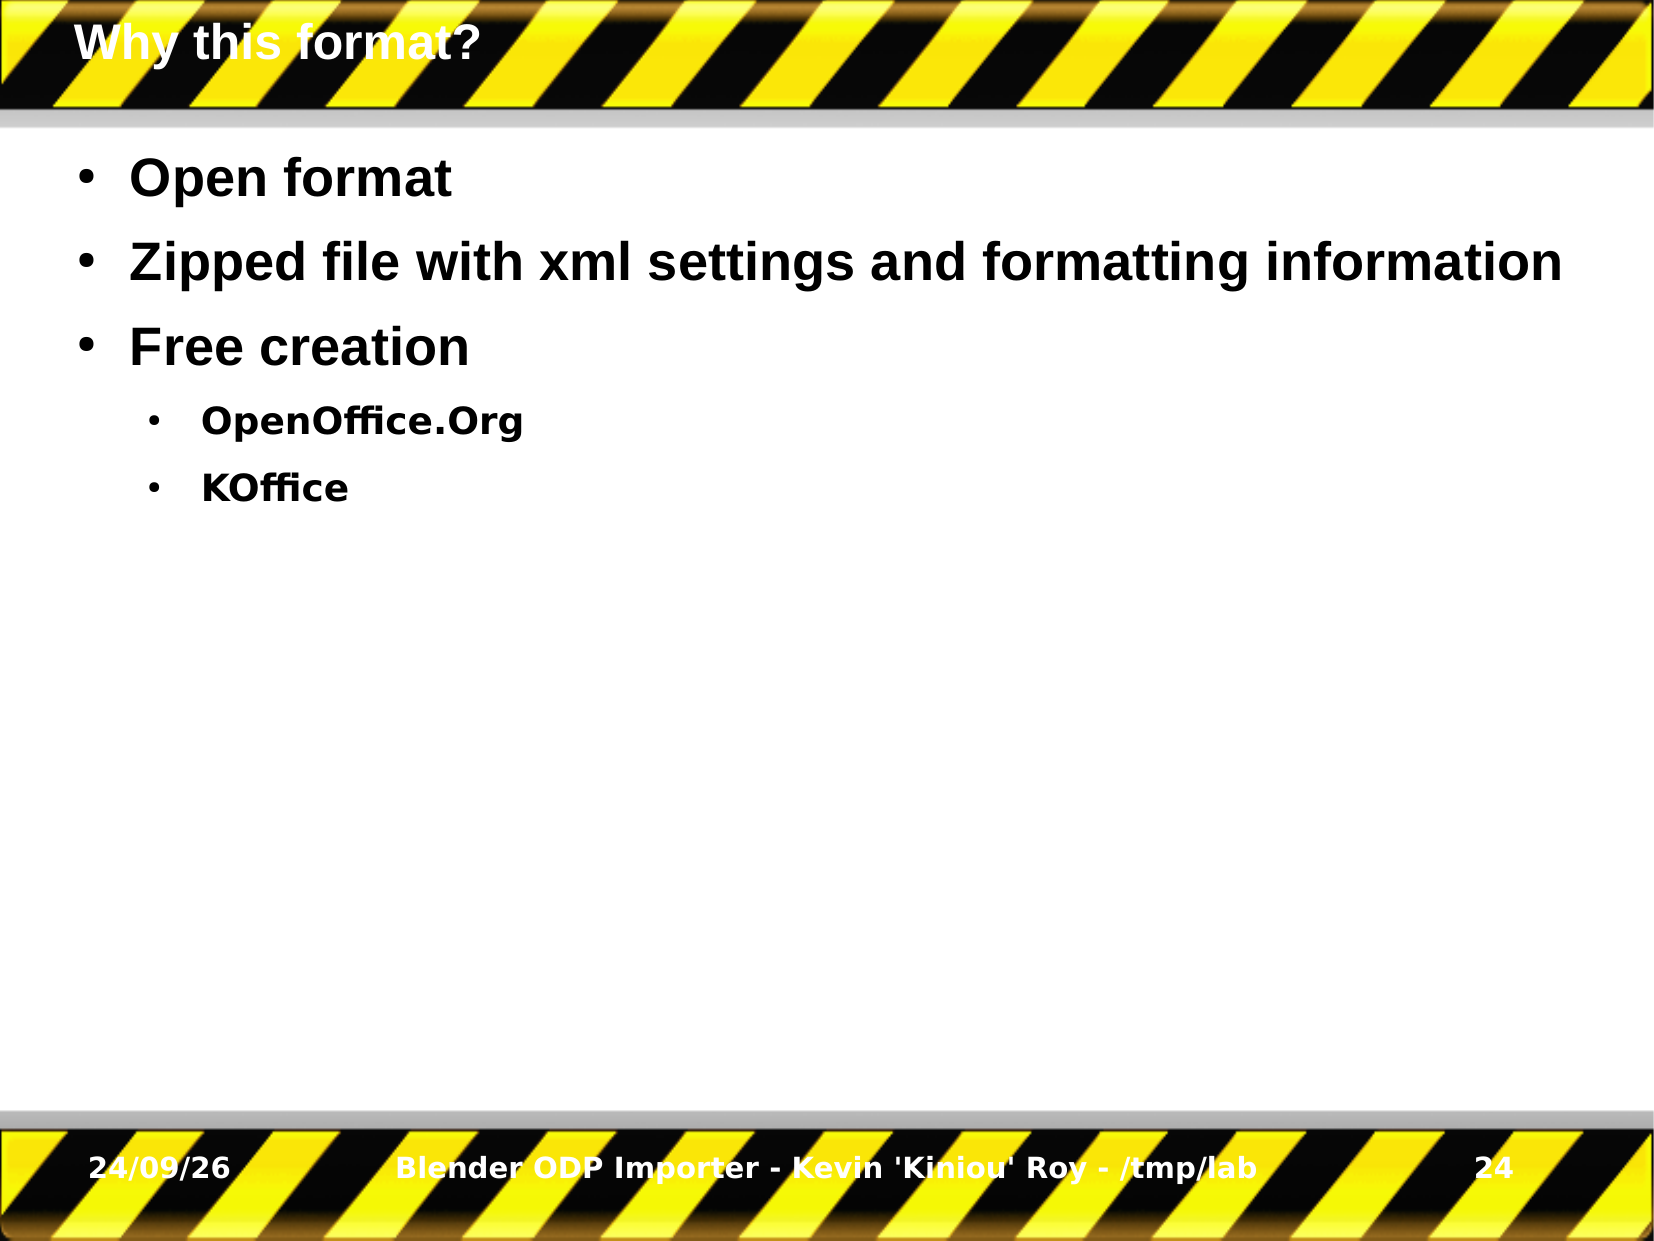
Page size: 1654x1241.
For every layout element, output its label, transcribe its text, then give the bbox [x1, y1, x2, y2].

title Why this format? [73, 14, 1580, 109]
picture [0, 0, 1654, 1241]
list Open format Zipped file with xml settings and formatting information Free creation OpenOffice.Org KOffice [59, 147, 1595, 532]
